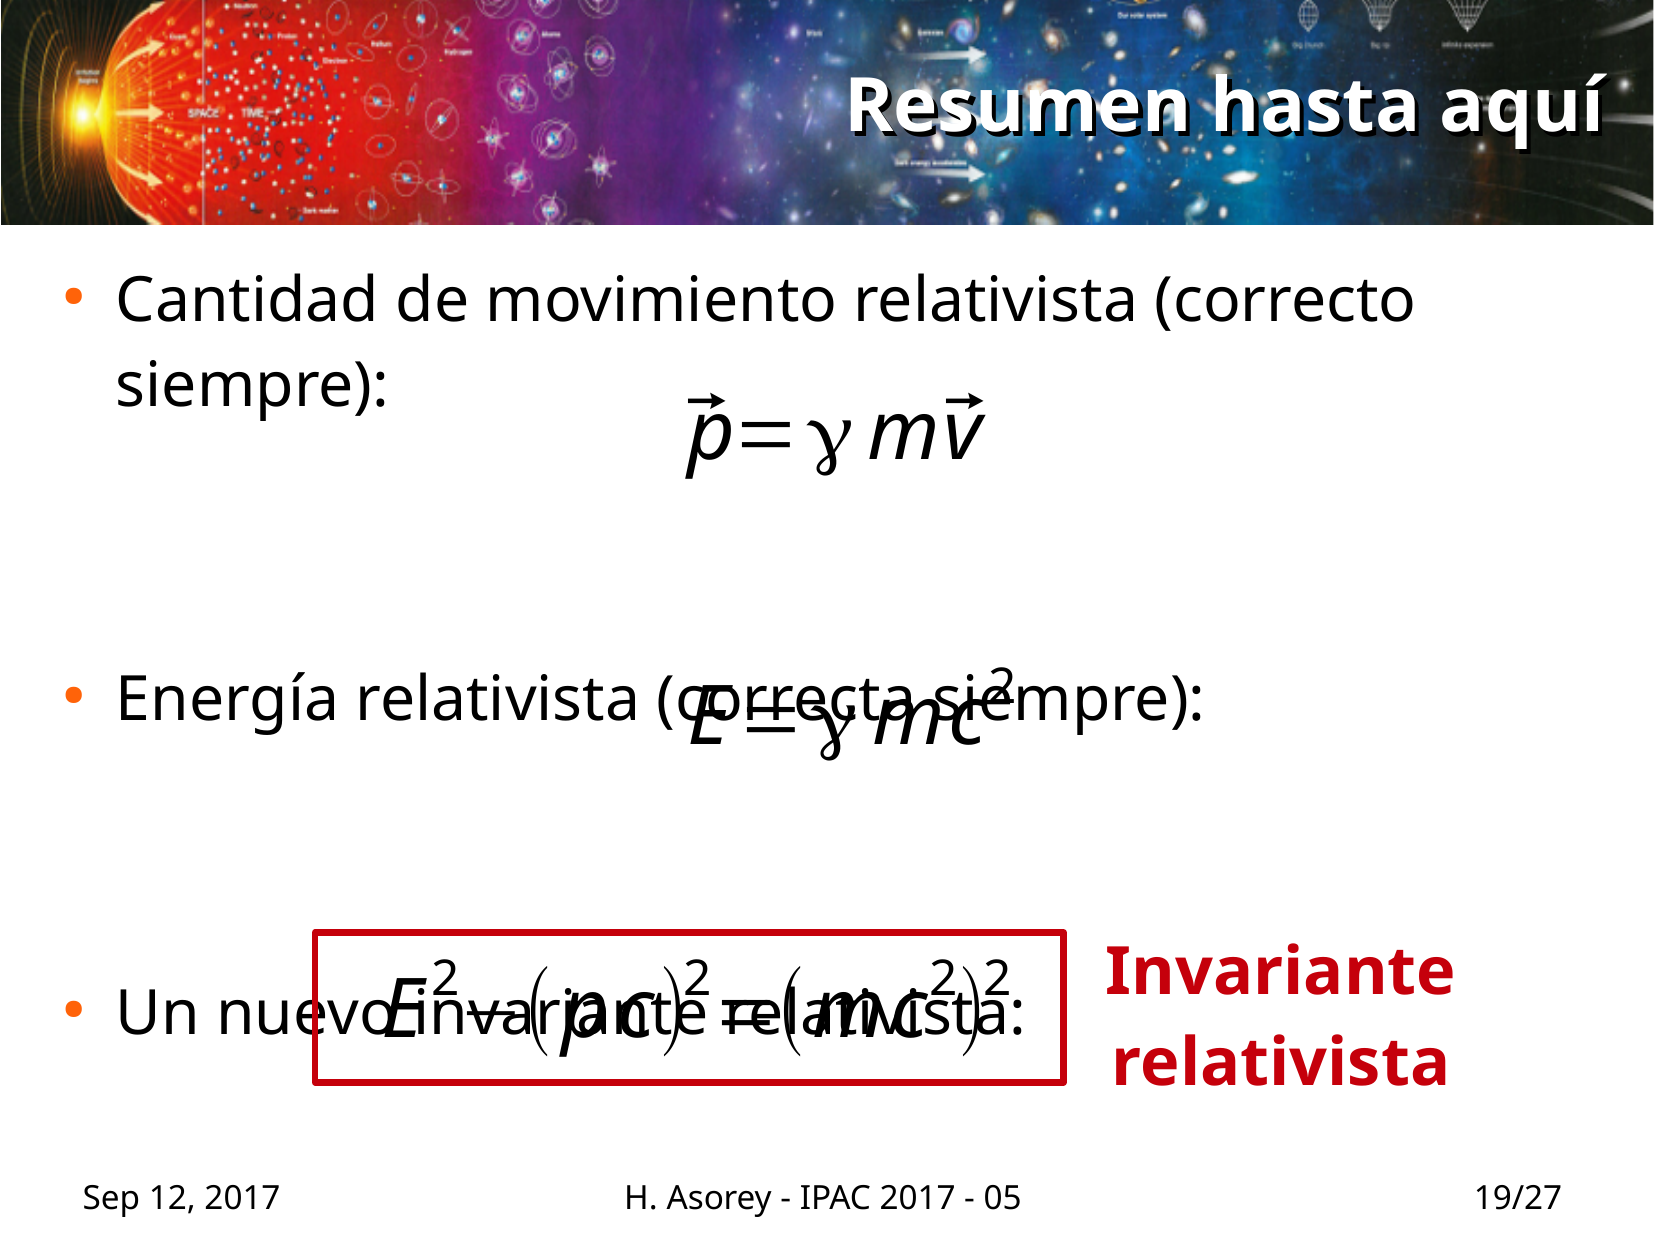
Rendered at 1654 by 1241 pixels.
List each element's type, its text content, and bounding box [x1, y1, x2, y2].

list Cantidad de movimiento relativista (correcto siempre): Energía relativista (correcta siempre): Un nuevo invariante relativista: [45, 255, 1606, 1156]
chart [679, 655, 1021, 766]
title Resumen hasta aquí [45, 15, 1606, 191]
text_box Invariante relativista [1018, 932, 1544, 1096]
chart [373, 947, 1016, 1060]
picture [1, 0, 1654, 225]
chart [675, 379, 994, 481]
